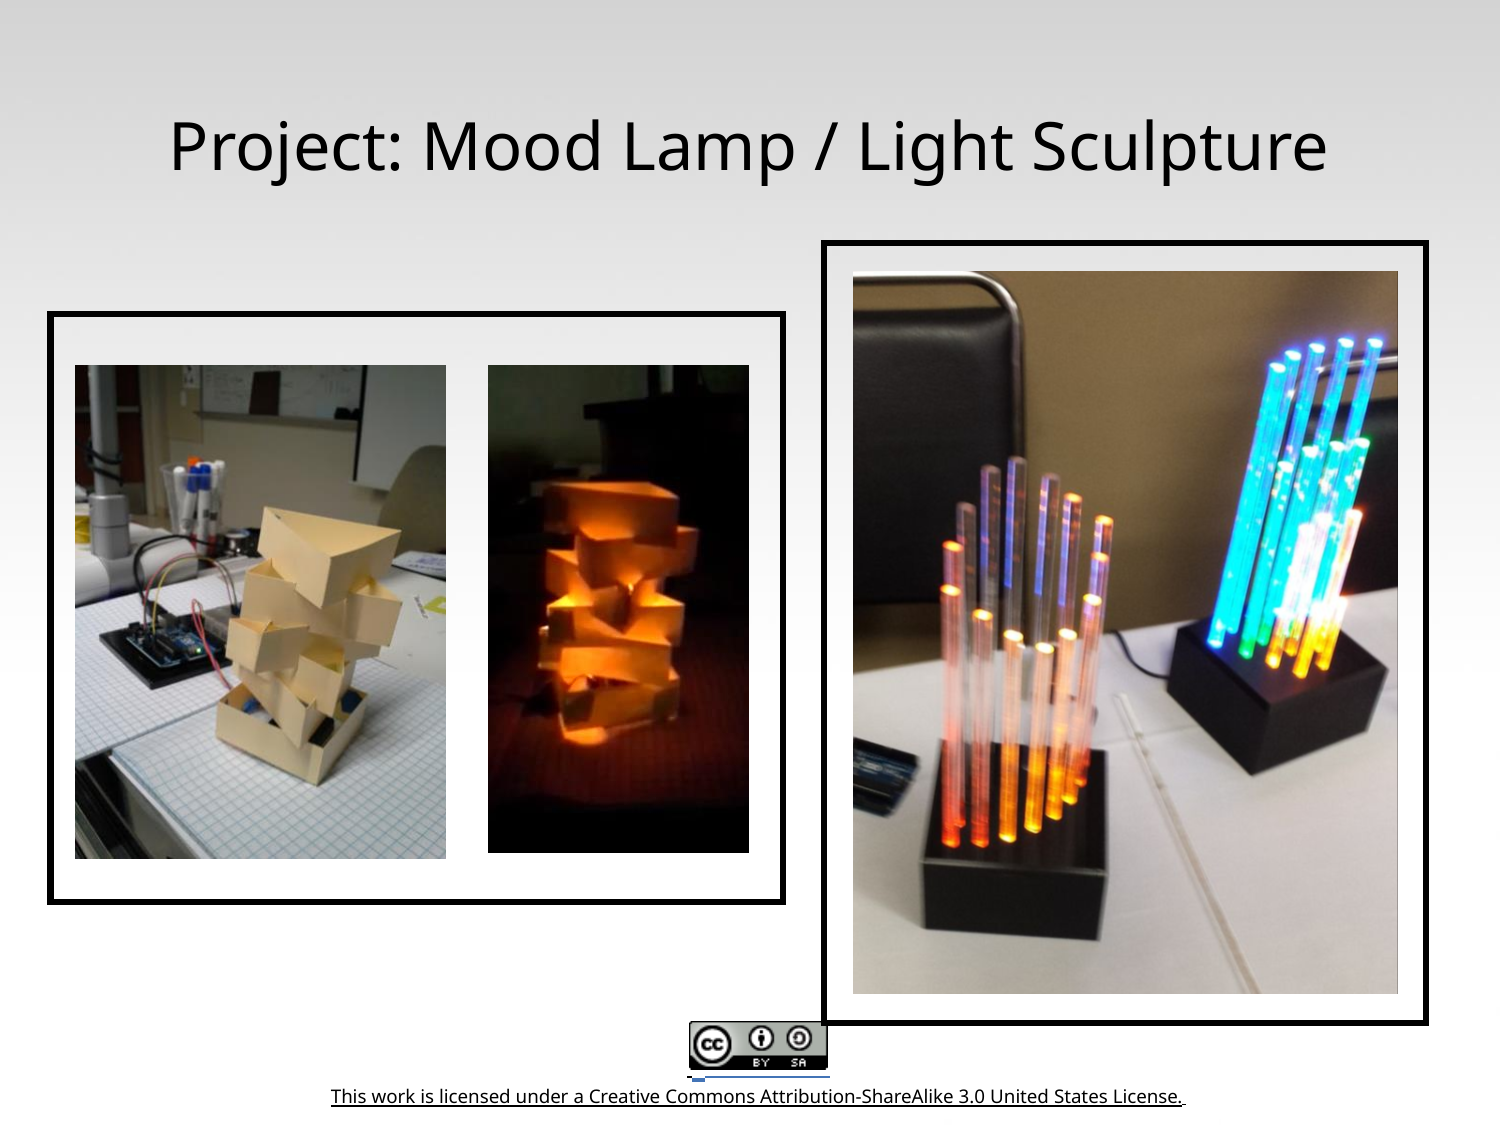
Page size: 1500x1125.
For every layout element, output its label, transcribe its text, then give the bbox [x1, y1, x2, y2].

title Project: Mood Lamp / Light Sculpture [112, 50, 1388, 238]
picture [0, 0, 1500, 1125]
